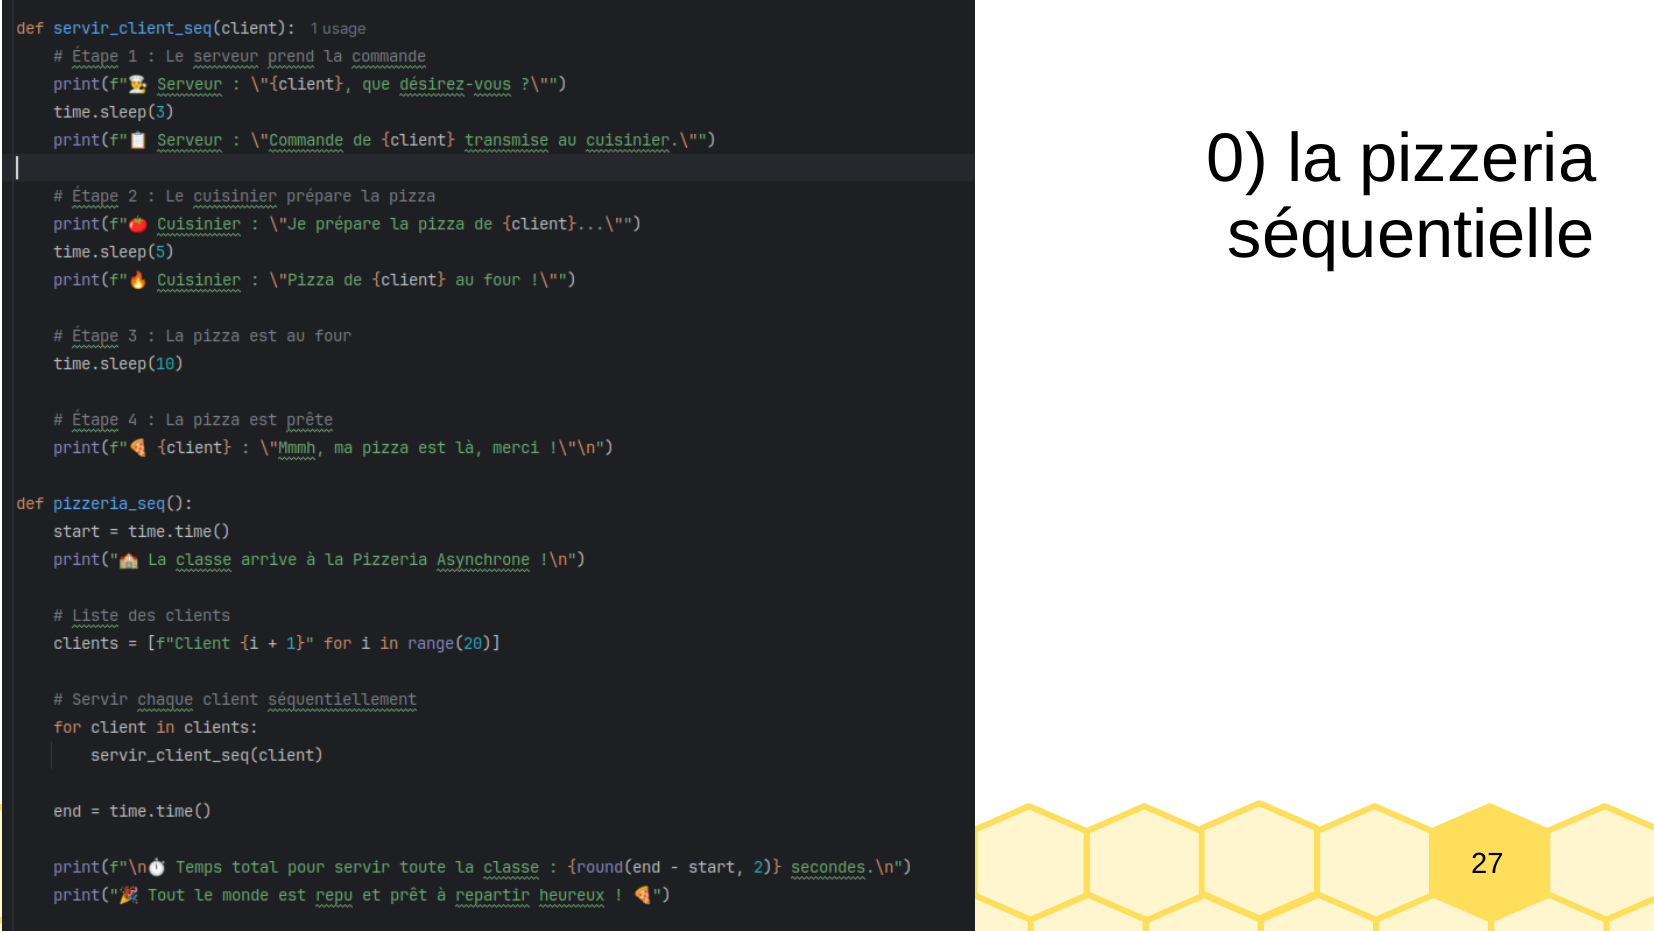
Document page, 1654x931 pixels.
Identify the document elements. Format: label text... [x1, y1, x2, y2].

title 0) la pizzeria séquentielle [975, 118, 1654, 274]
picture [2, 0, 975, 931]
